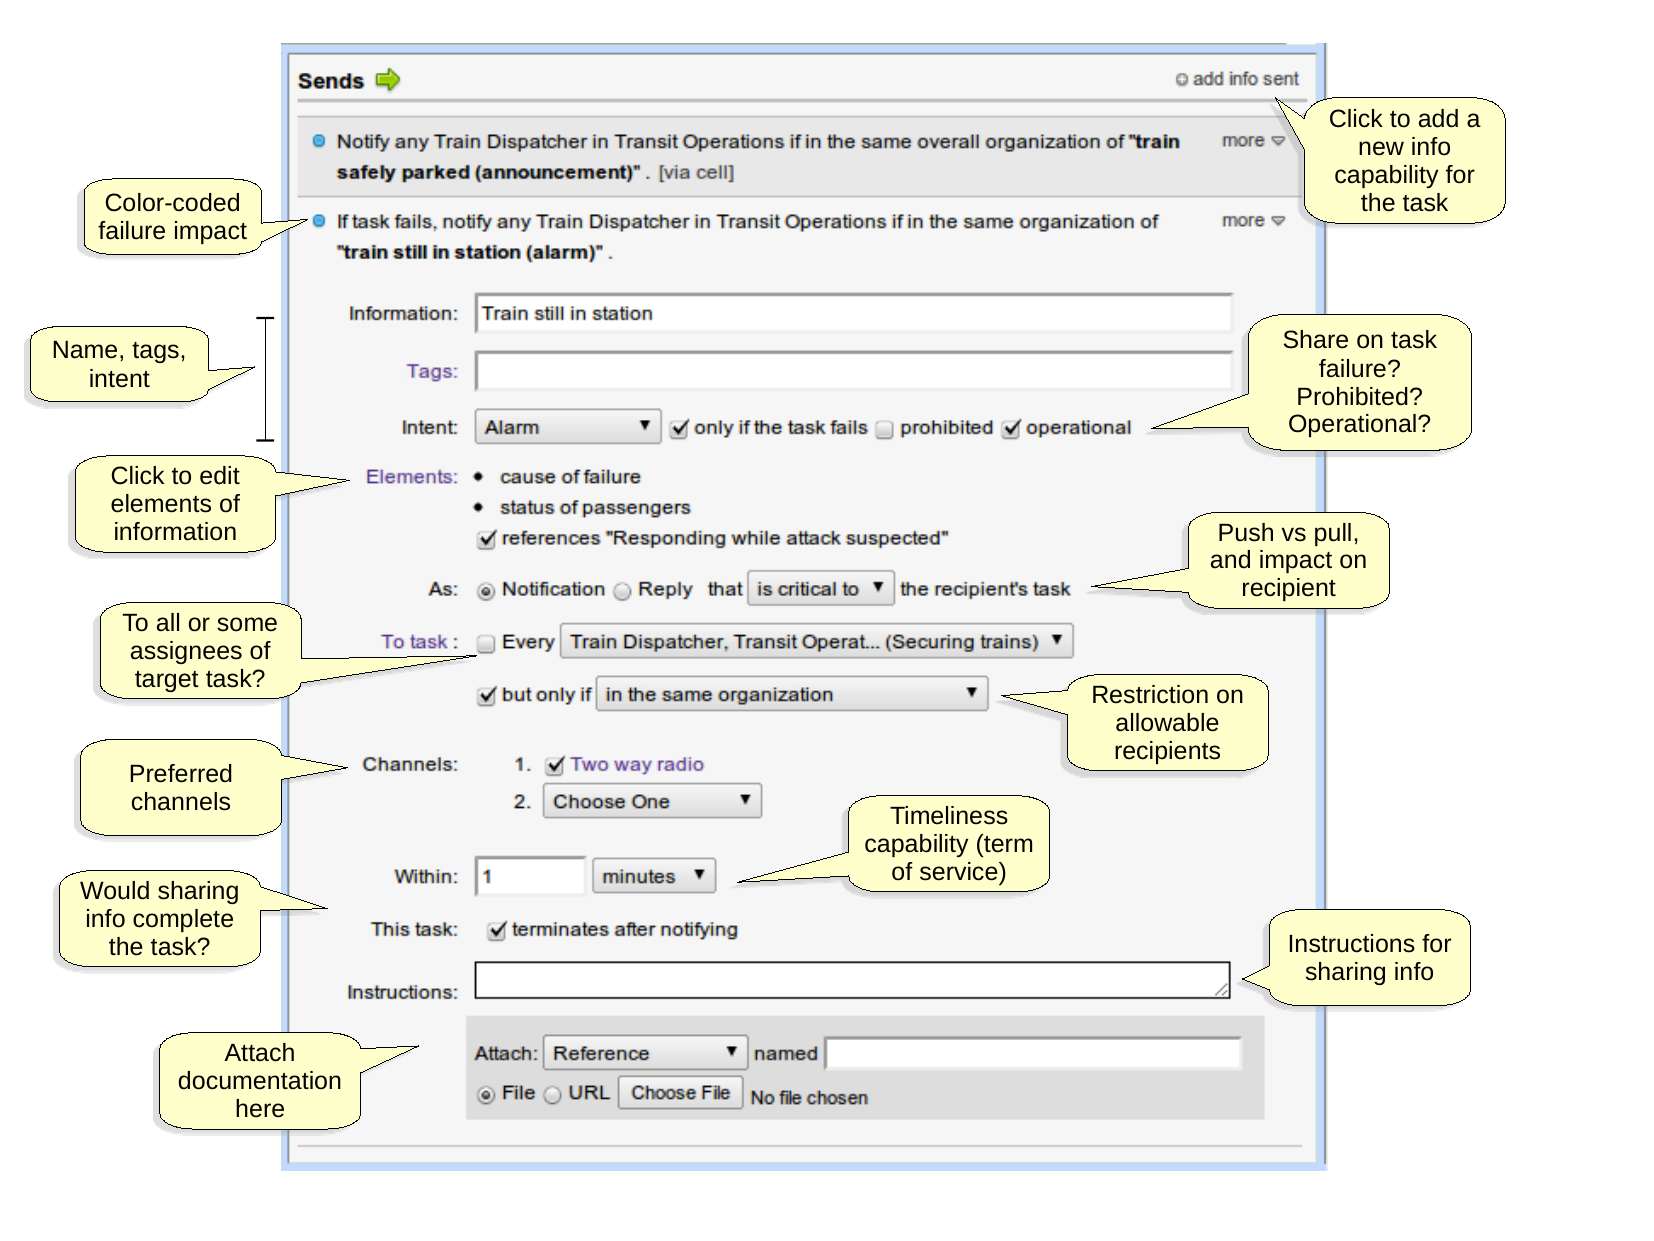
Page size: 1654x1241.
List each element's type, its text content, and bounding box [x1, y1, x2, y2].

text_box Name, tags, intent [30, 326, 255, 402]
picture [281, 43, 1328, 1172]
text_box Push vs pull, and impact on recipient [1091, 512, 1390, 609]
text_box Share on task failure? Prohibited? Operational? [1151, 314, 1472, 451]
text_box Click to edit elements of information [75, 455, 350, 553]
text_box Click to add a new info capability for the task [1275, 97, 1506, 224]
text_box Instructions for sharing info [1242, 909, 1471, 1006]
text_box Would sharing info complete the task? [59, 870, 328, 967]
text_box Timeliness capability (term of service) [737, 795, 1050, 892]
text_box Restriction on allowable recipients [1001, 674, 1269, 771]
text_box Attach documentation here [159, 1032, 419, 1130]
text_box Color-coded failure impact [84, 178, 308, 255]
text_box To all or some assignees of target task? [100, 602, 477, 699]
text_box Preferred channels [80, 739, 348, 836]
